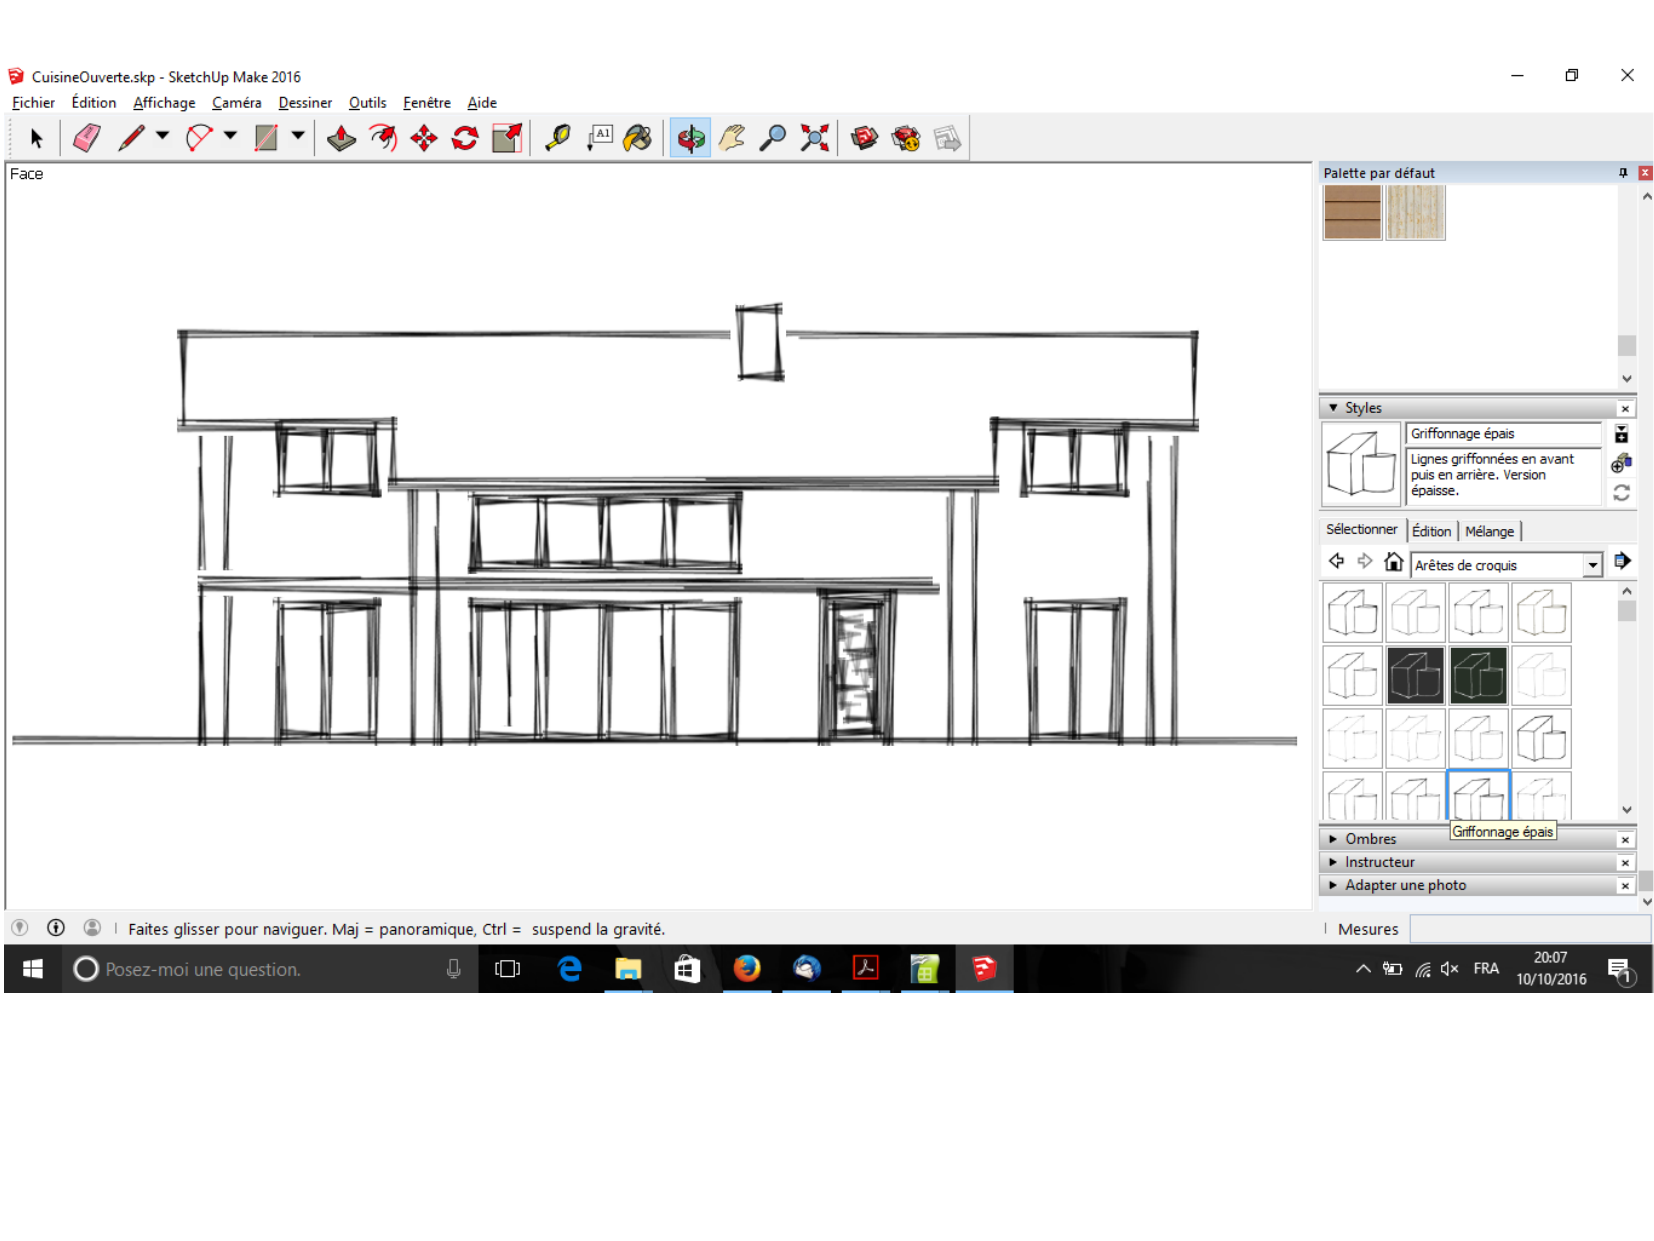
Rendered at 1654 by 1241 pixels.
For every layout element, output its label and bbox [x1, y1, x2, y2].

picture [4, 63, 1654, 994]
